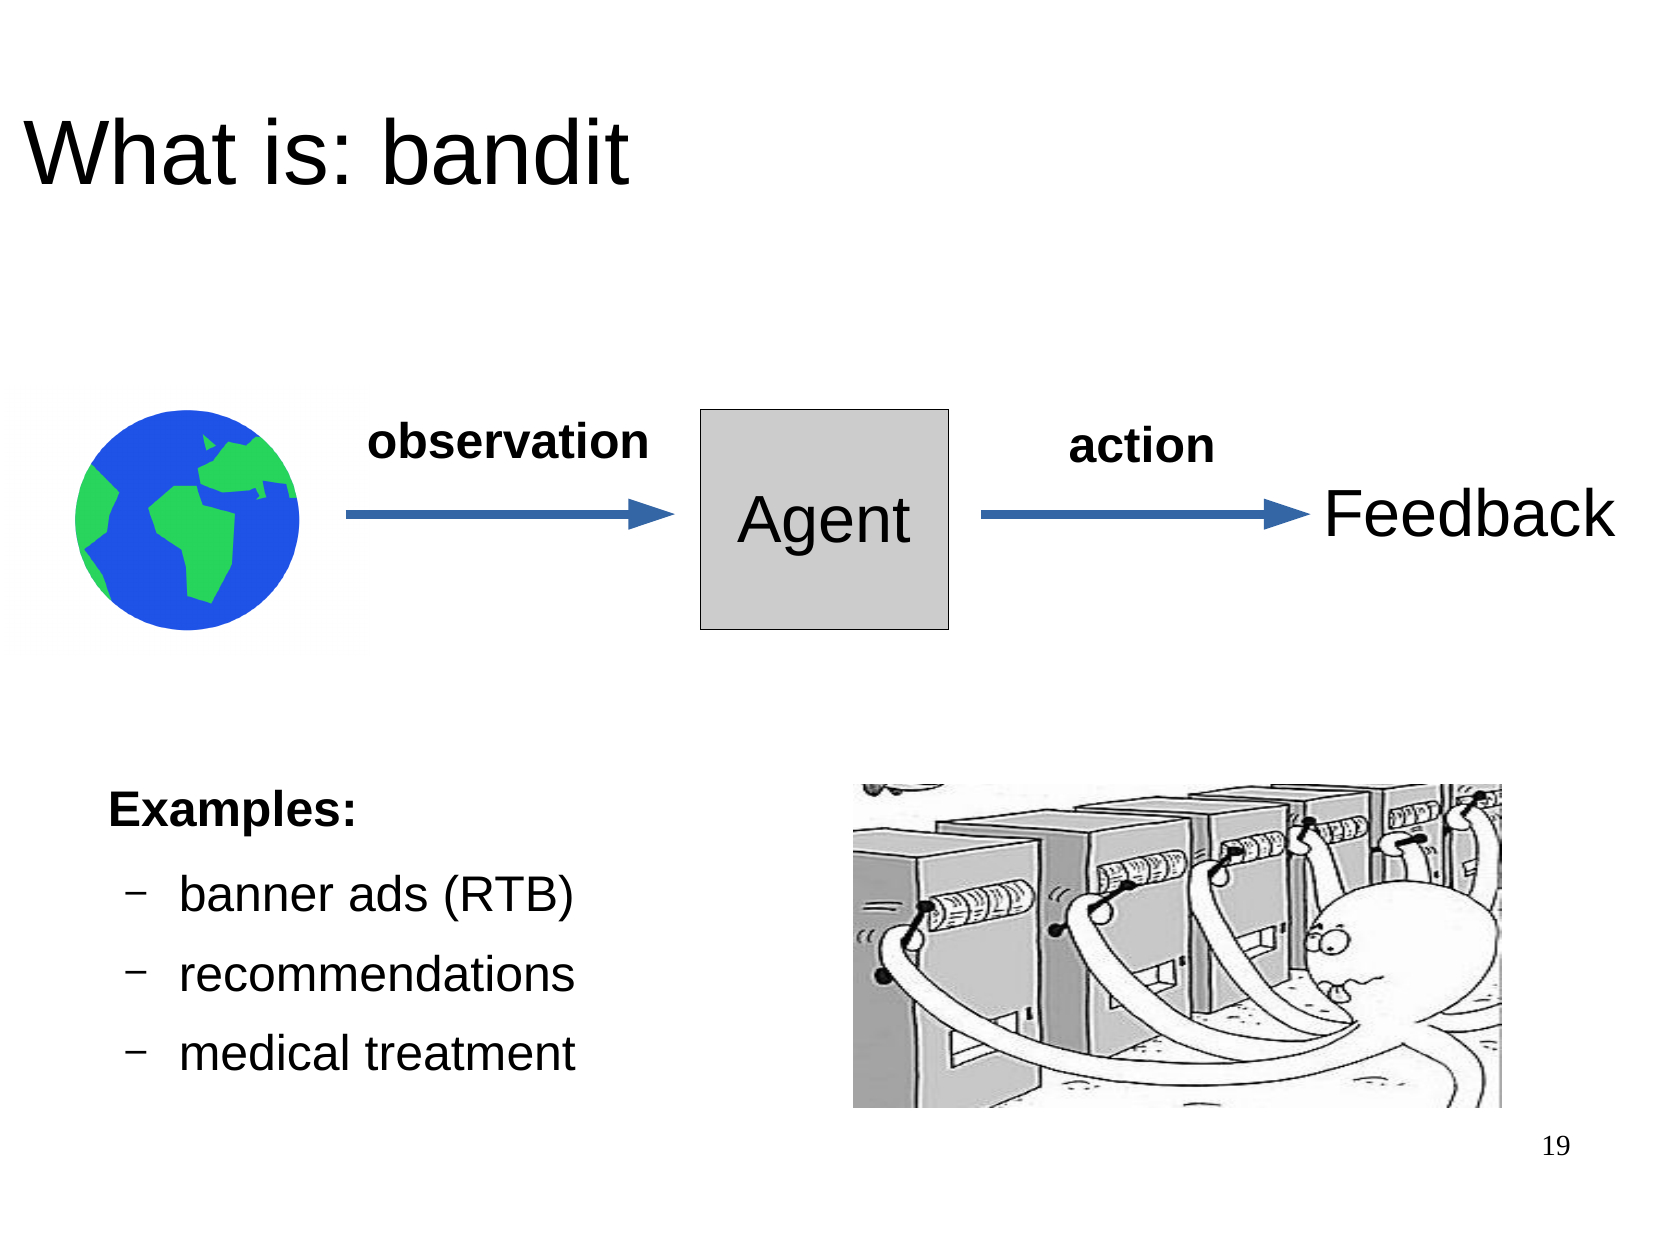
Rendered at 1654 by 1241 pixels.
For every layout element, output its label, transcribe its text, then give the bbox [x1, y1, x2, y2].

text_box Agent [700, 409, 949, 630]
picture [4, 385, 370, 655]
list Examples: banner ads (RTB) recommendations medical treatment [36, 781, 1336, 1241]
picture [853, 784, 1502, 1108]
text_box action [1053, 409, 1231, 481]
text_box Feedback [1259, 468, 1654, 559]
title What is: bandit [23, 49, 1512, 257]
text_box observation [352, 406, 666, 478]
